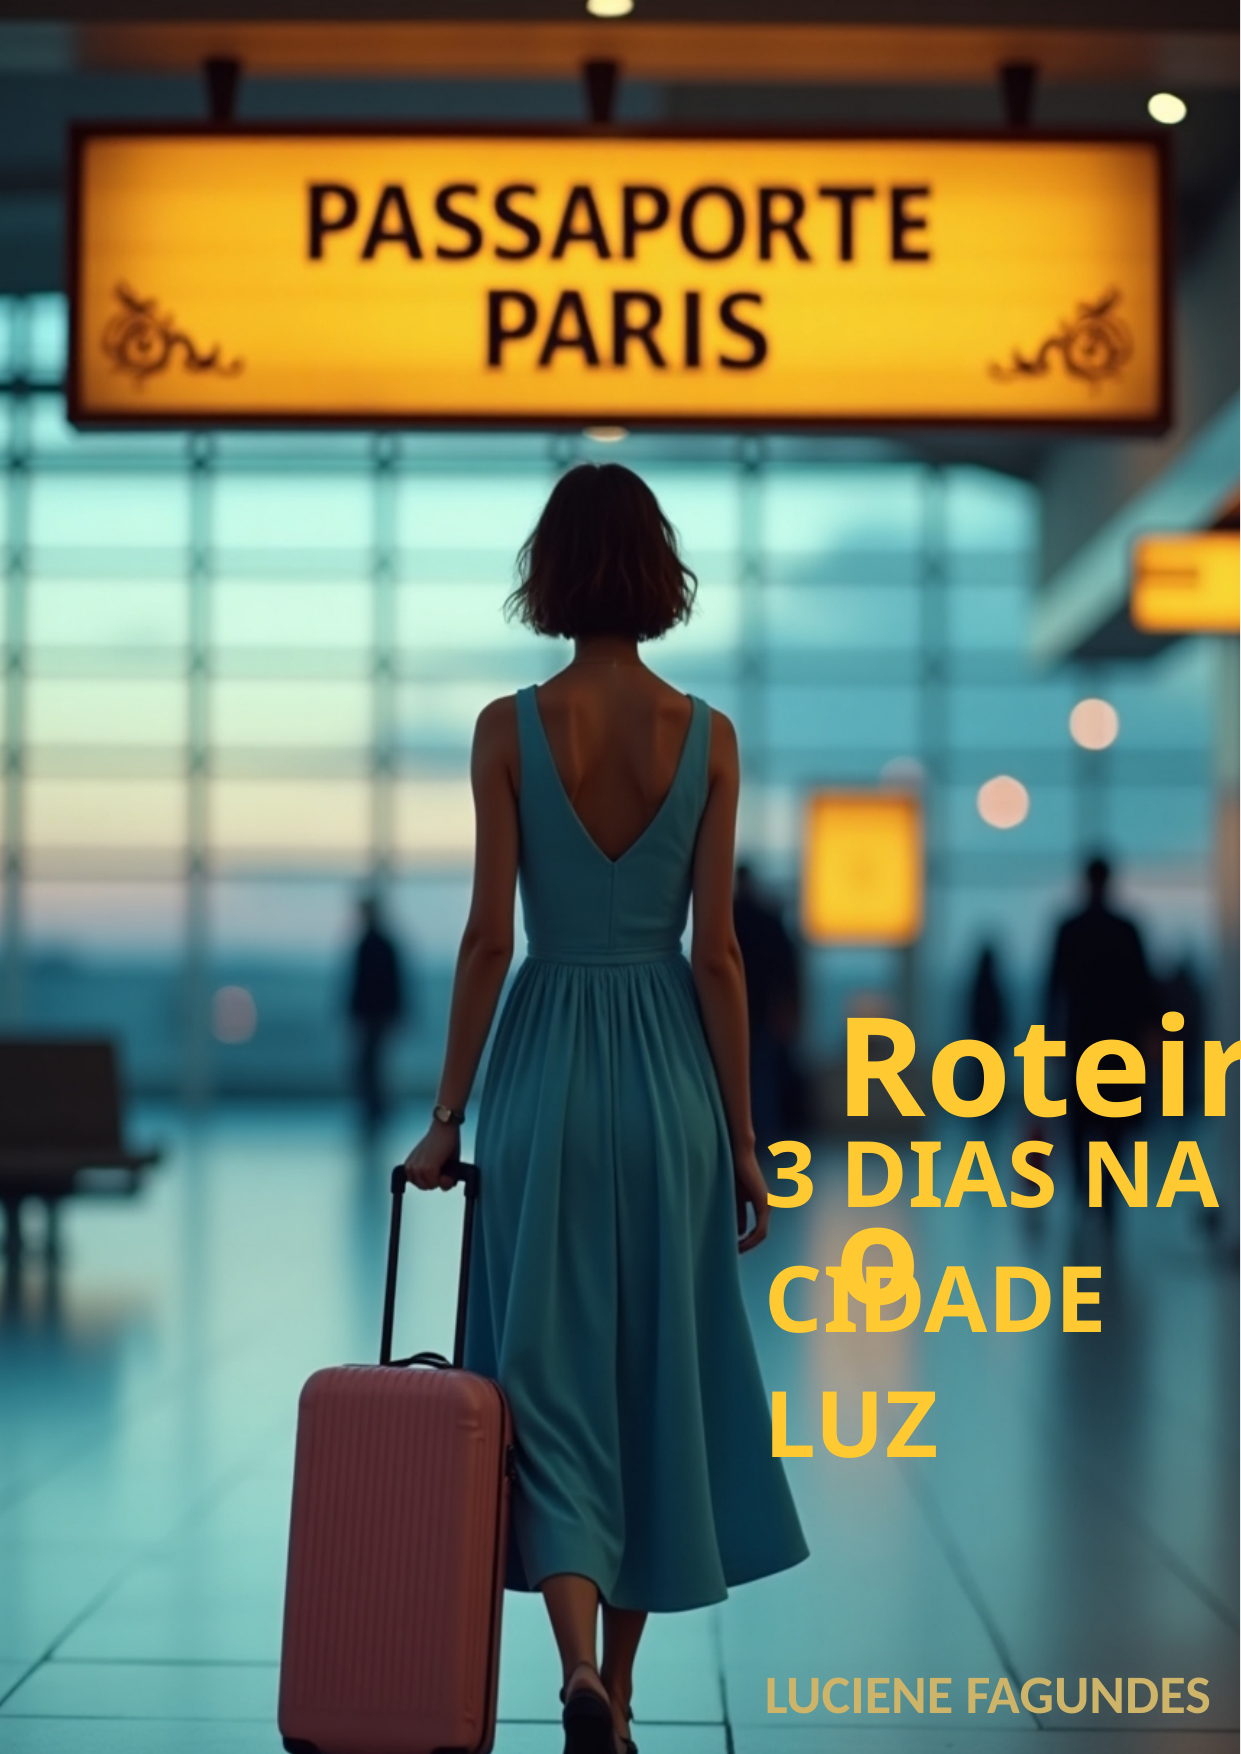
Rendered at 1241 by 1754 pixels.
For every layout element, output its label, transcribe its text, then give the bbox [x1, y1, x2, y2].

picture [0, 0, 1241, 1754]
text_box LUCIENE FAGUNDES [749, 1665, 1227, 1735]
text_box 3 DIAS NA CIDADE LUZ [750, 1102, 1241, 1326]
text_box Roteiro [820, 962, 1241, 1170]
